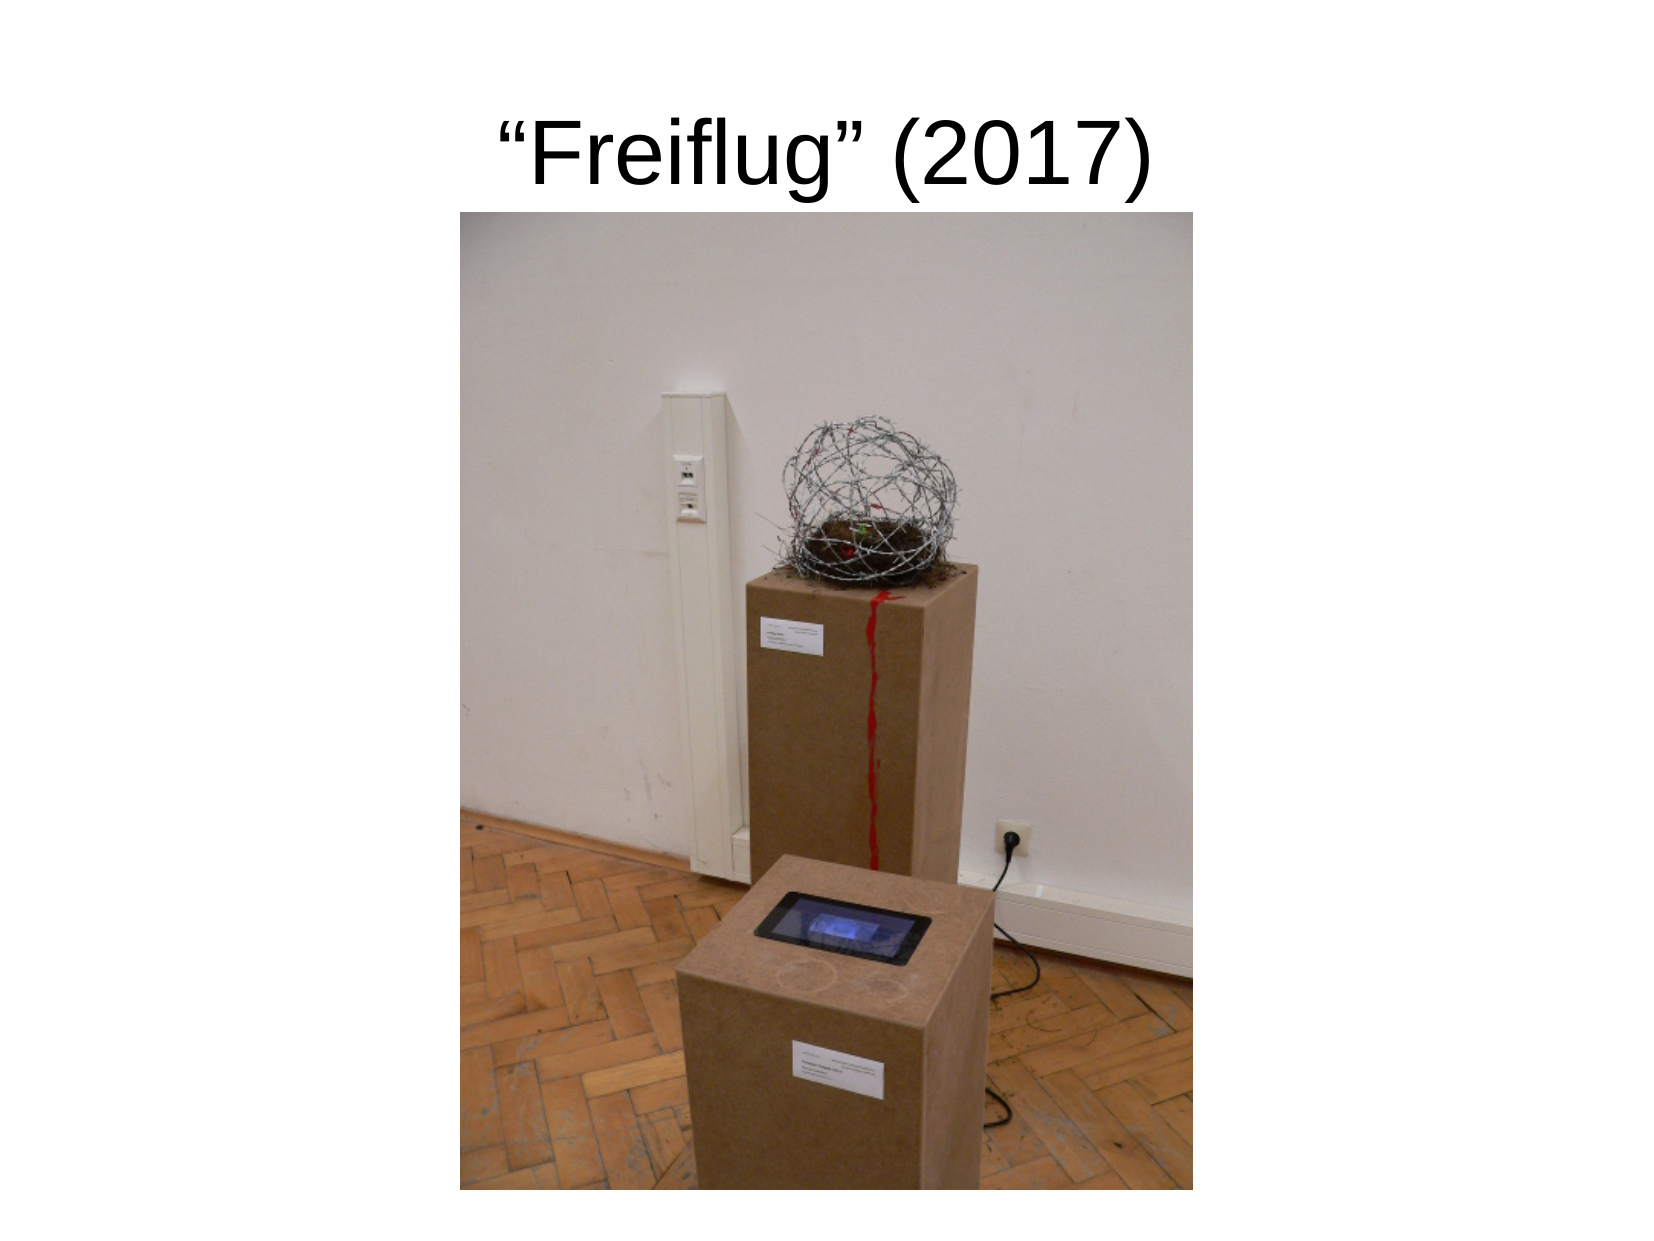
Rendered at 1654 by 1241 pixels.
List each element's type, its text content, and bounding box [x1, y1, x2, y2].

picture [460, 212, 1193, 1190]
title “Freiflug” (2017) [82, 49, 1571, 257]
